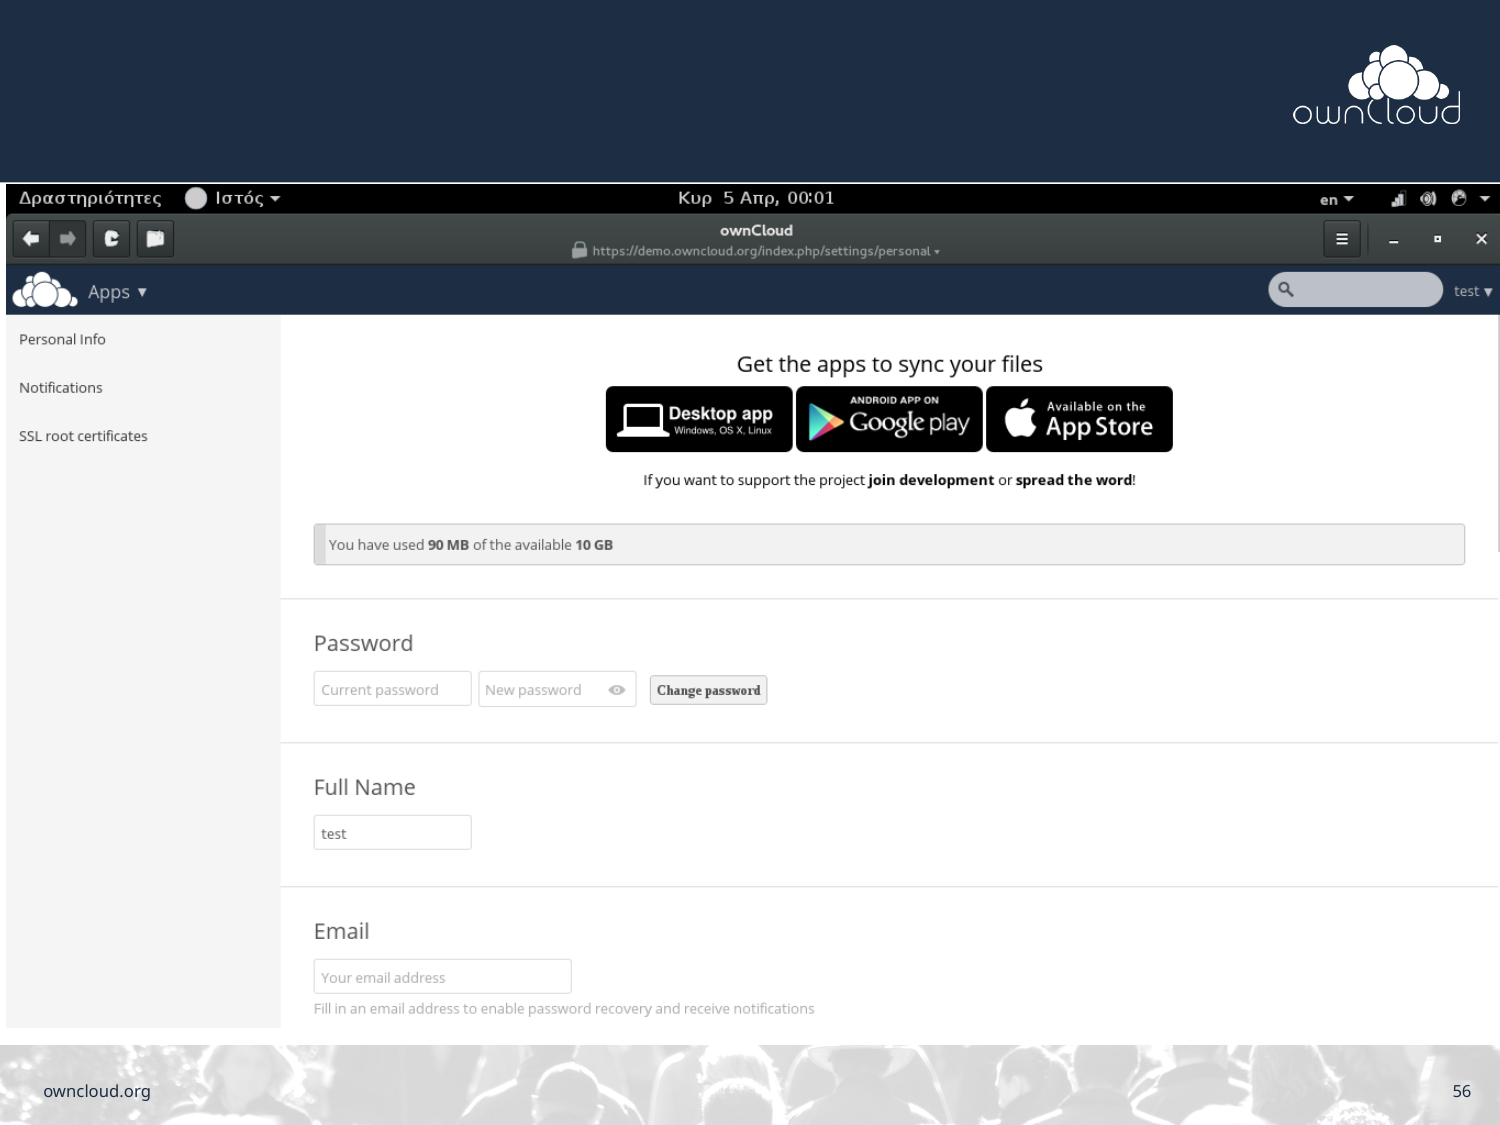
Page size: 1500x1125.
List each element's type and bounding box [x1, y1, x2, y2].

picture [1293, 45, 1460, 124]
picture [0, 1045, 1500, 1125]
picture [6, 184, 1500, 1028]
